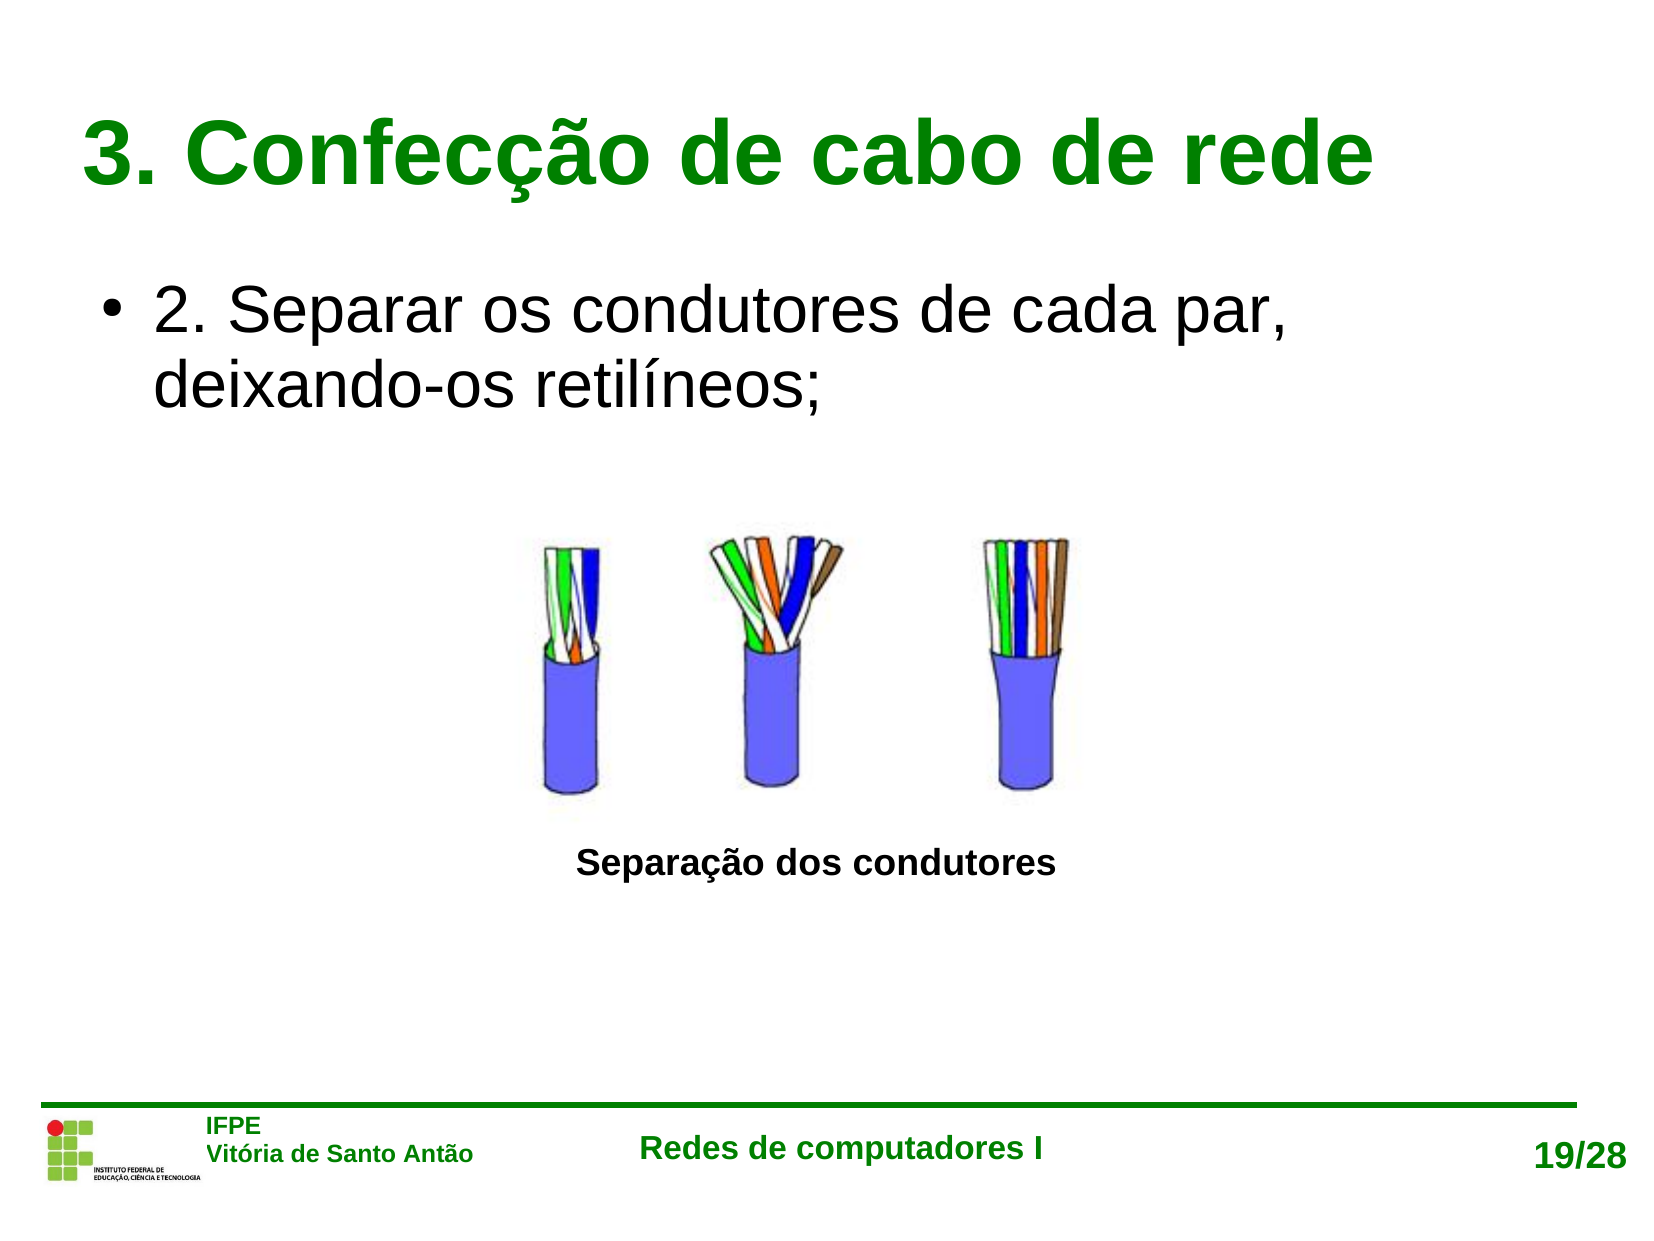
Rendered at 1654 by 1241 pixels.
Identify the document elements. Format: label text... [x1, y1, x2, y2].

text_box Separação dos condutores [561, 833, 1123, 891]
picture [486, 507, 1152, 857]
picture [39, 1111, 207, 1191]
title 3. Confecção de cabo de rede [82, 49, 1571, 257]
list 2. Separar os condutores de cada par, deixando-os retilíneos; [82, 272, 1571, 1091]
